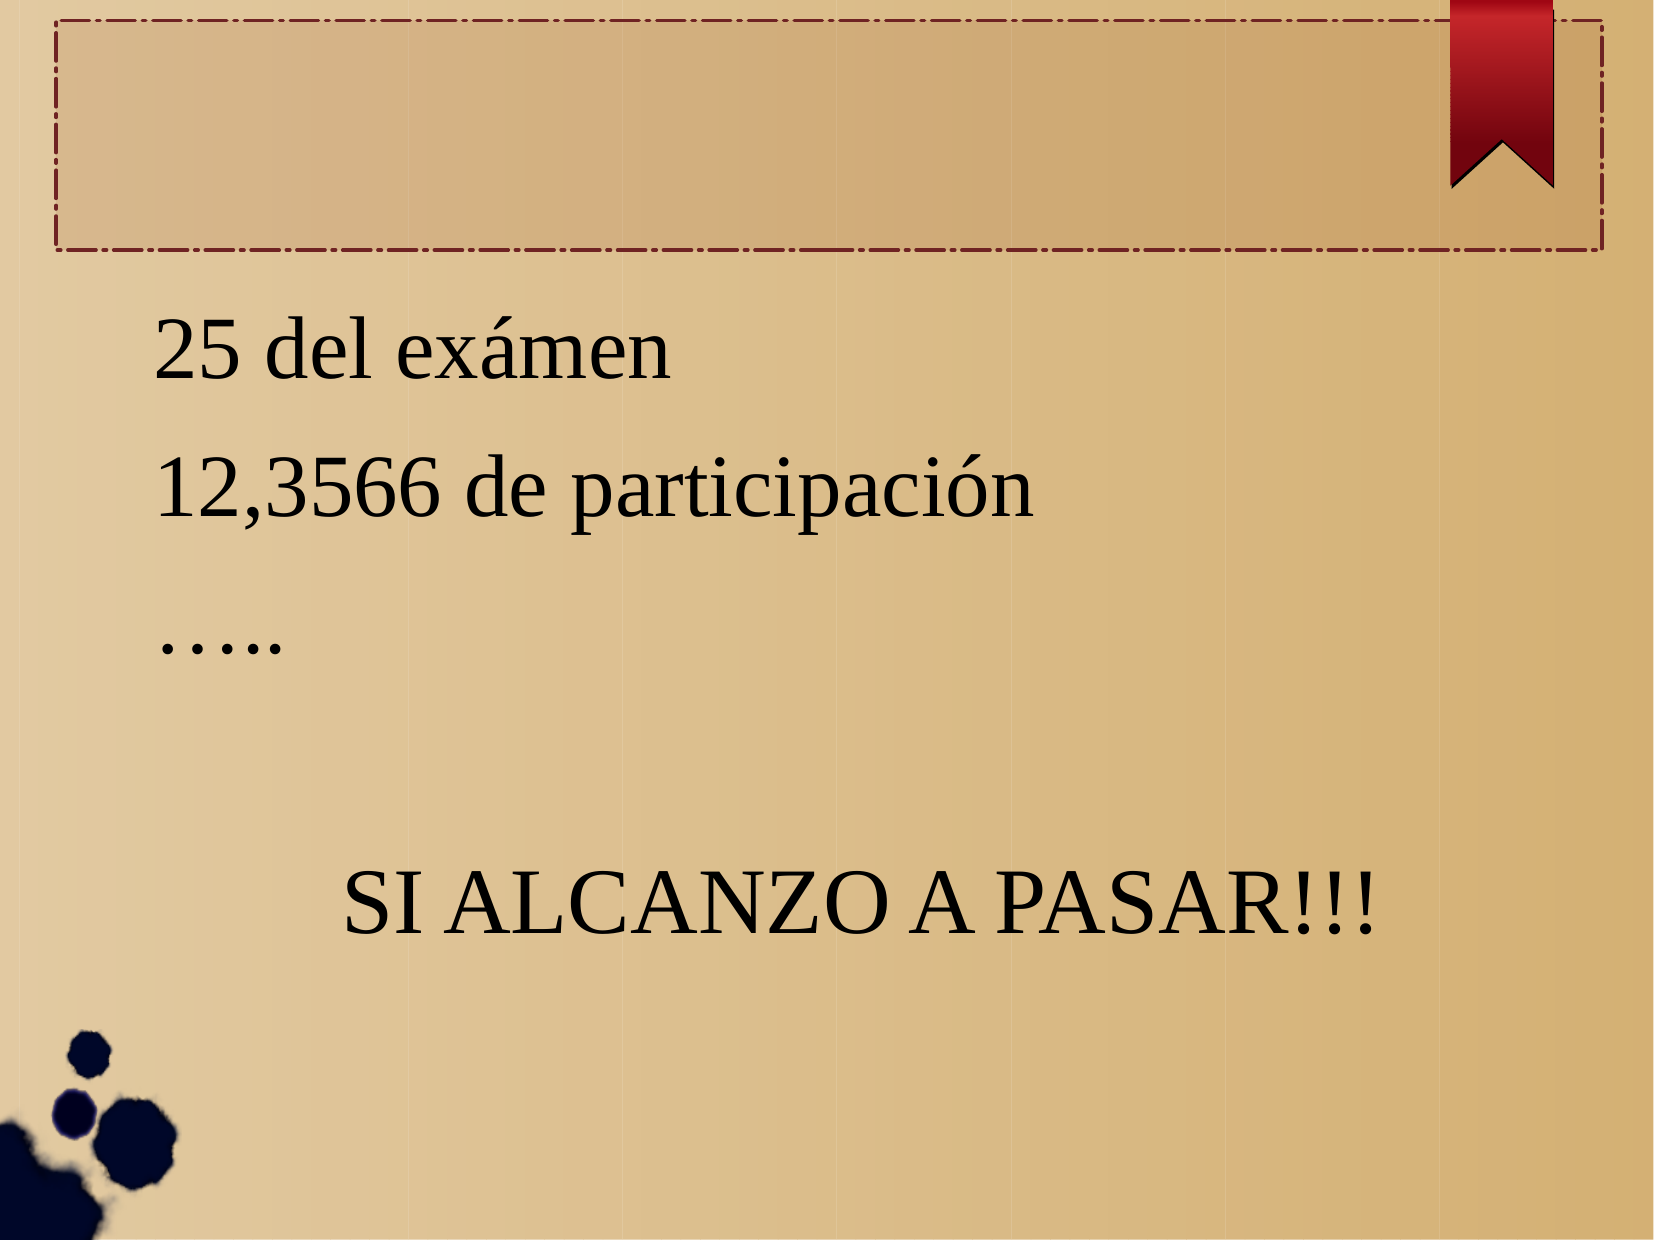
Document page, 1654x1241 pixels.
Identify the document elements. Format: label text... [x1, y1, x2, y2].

list 25 del exámen 12,3566 de participación ….. SI ALCANZO A PASAR!!! [82, 299, 1571, 1019]
